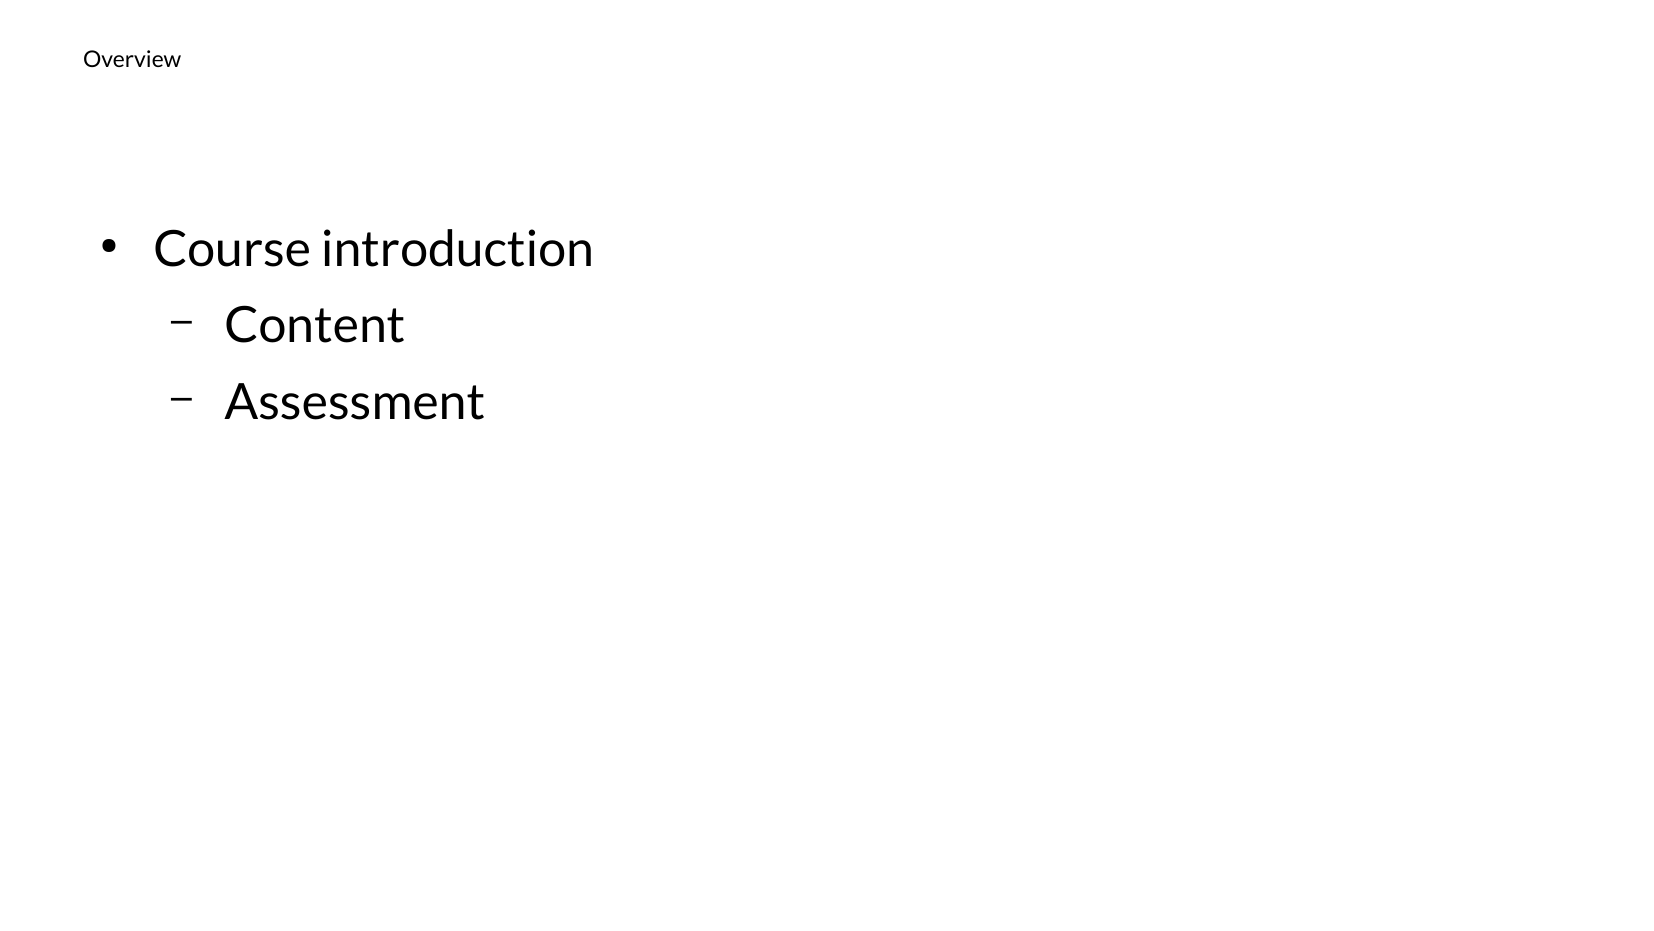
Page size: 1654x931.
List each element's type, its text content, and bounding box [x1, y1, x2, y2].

title Overview [83, 0, 1571, 119]
list Course introduction Content Assessment [82, 217, 1571, 839]
